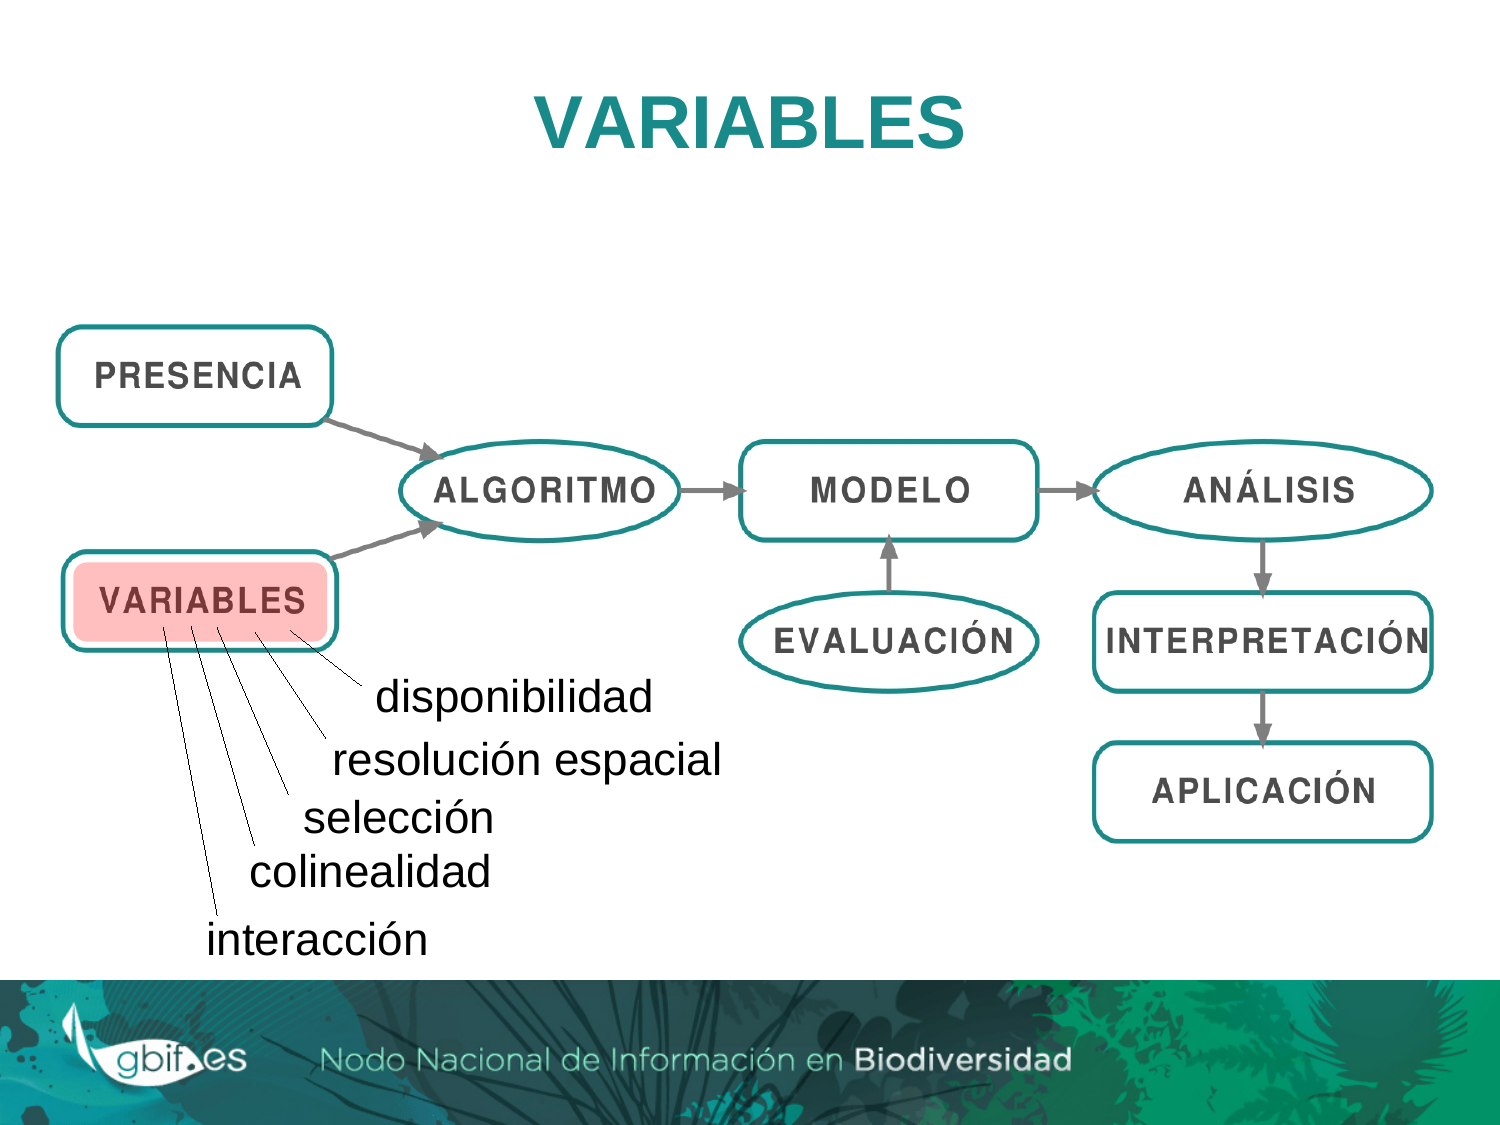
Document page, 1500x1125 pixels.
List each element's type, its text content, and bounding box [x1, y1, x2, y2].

text_box colinealidad [235, 834, 657, 905]
title VARIABLES [112, 4, 1388, 241]
text_box interacción [191, 902, 605, 973]
picture [0, 980, 1500, 1125]
text_box selección [288, 780, 630, 834]
text_box resolución espacial [317, 721, 744, 792]
text_box [73, 562, 328, 642]
text_box disponibilidad [361, 658, 819, 729]
picture [55, 324, 1434, 844]
